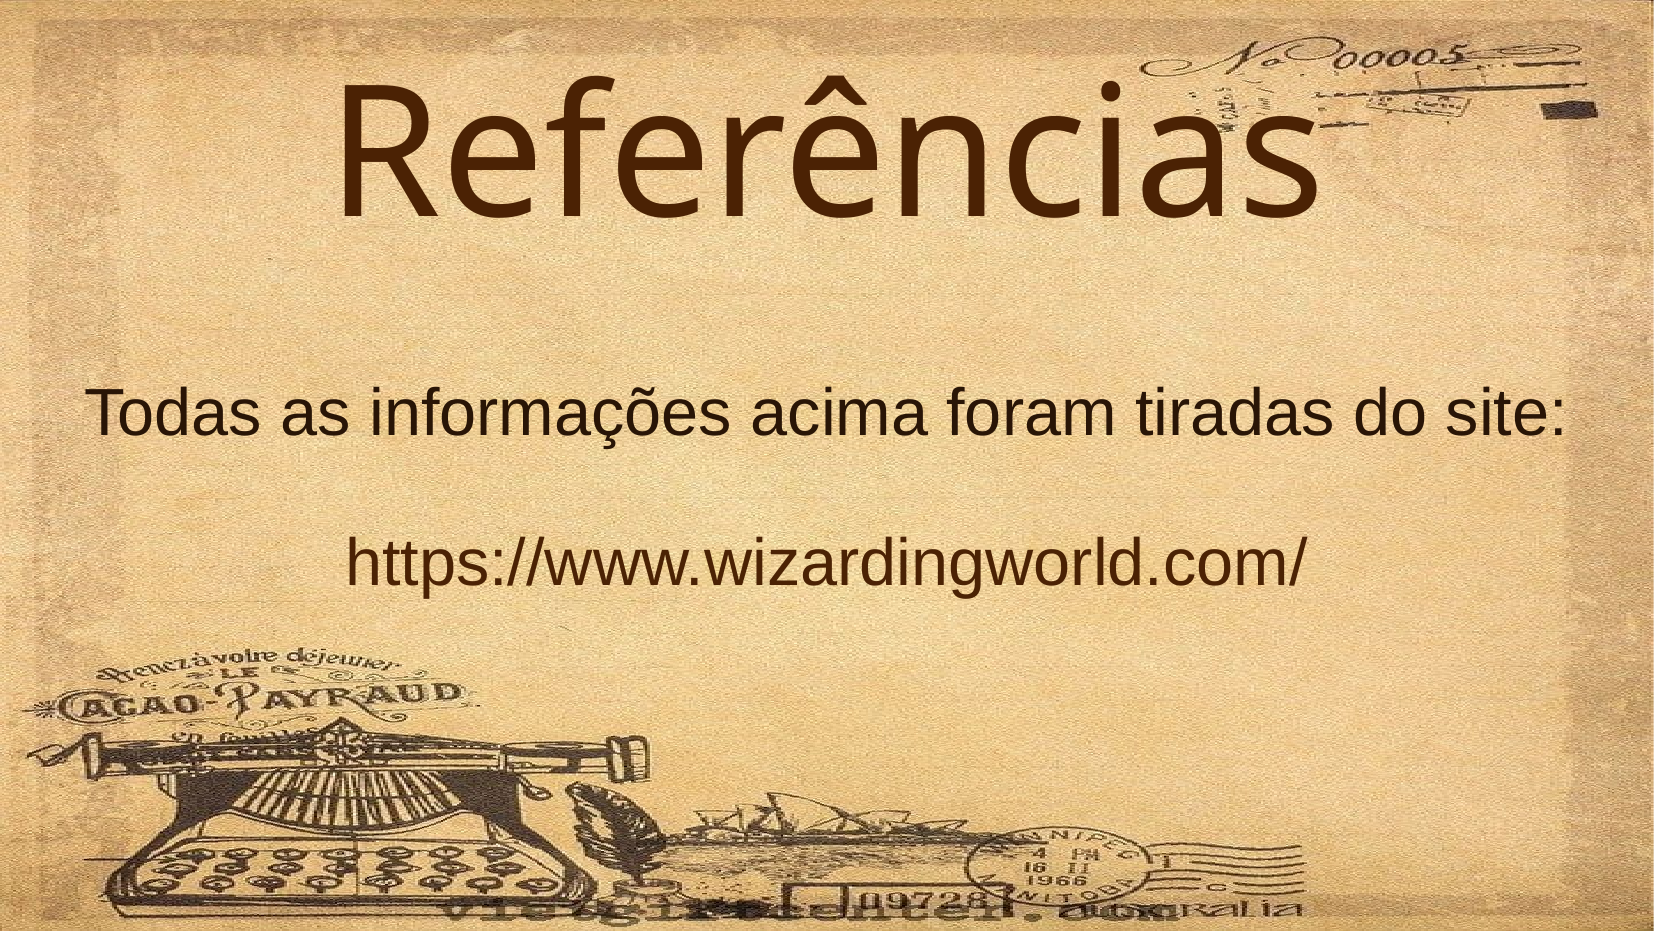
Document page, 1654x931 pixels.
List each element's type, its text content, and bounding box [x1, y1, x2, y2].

picture [0, 0, 1654, 931]
subtitle Todas as informações acima foram tiradas do site: https://www.wizardingworld.com/ [82, 217, 1571, 758]
title Referências [82, 24, 1571, 217]
